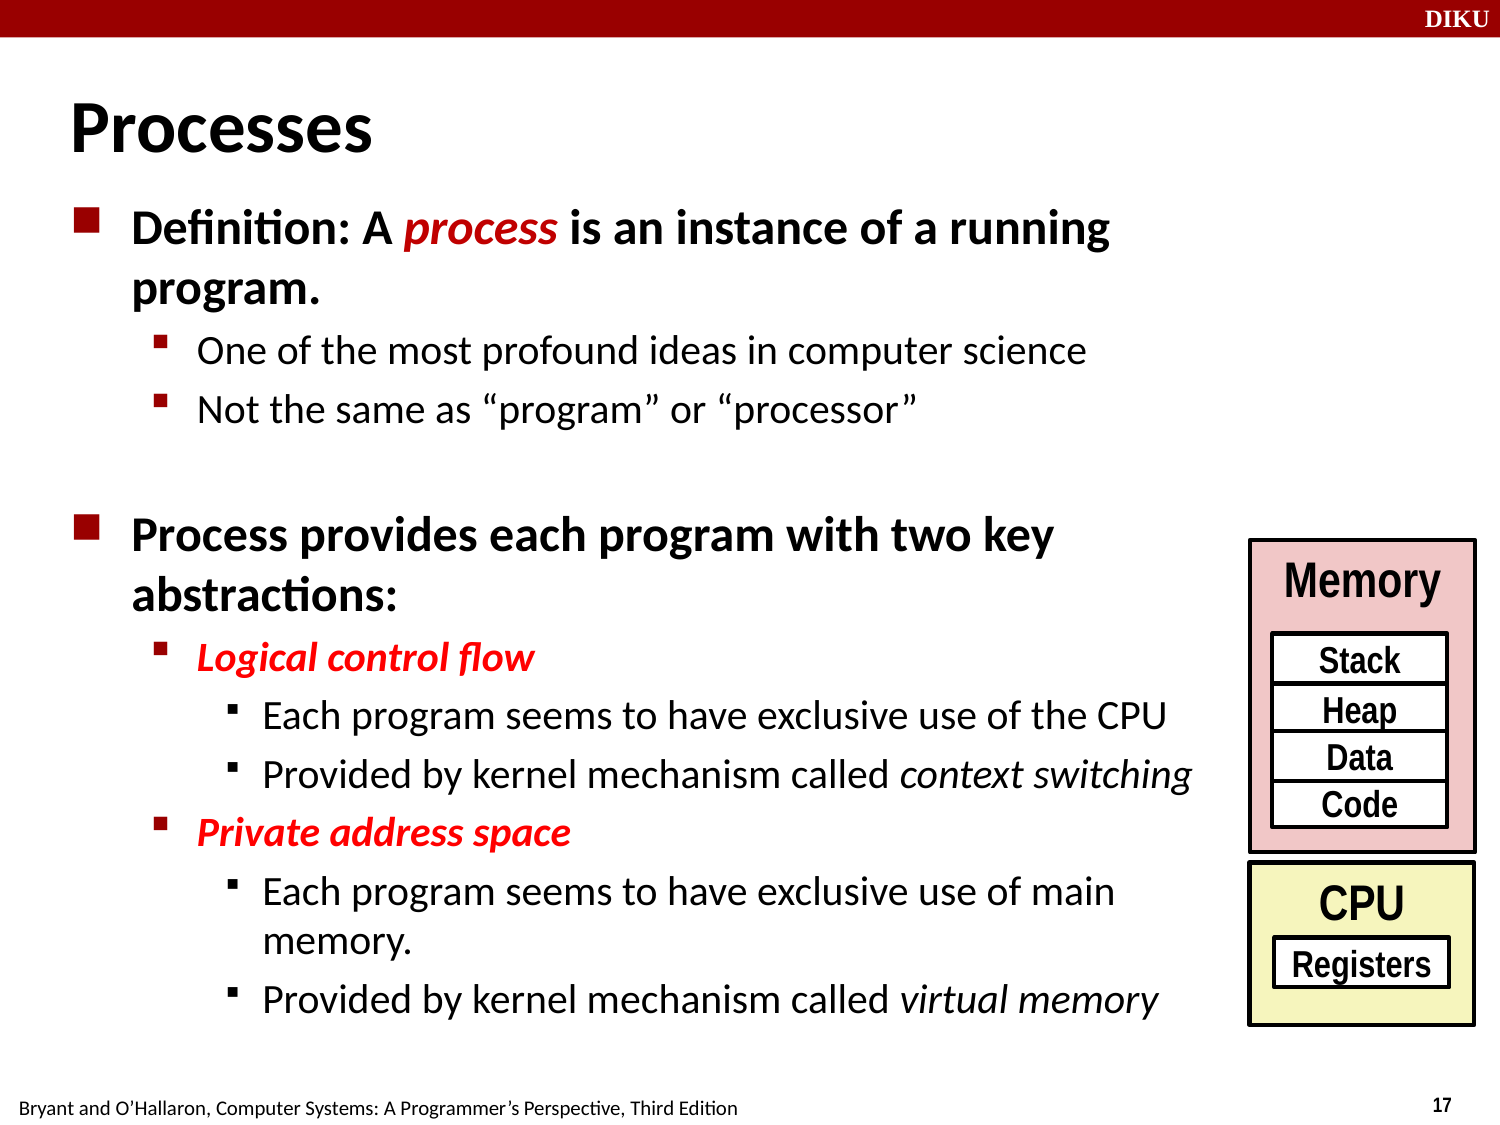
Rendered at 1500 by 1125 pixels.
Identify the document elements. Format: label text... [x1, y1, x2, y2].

text_box Processes [55, 75, 917, 169]
text_box Stack [1272, 633, 1448, 683]
text_box Memory [1250, 539, 1475, 853]
text_box Code [1272, 781, 1448, 828]
text_box Registers [1274, 937, 1450, 988]
text_box CPU [1249, 862, 1475, 1025]
text_box Heap [1384, 706, 1391, 720]
text_box Data [1272, 730, 1448, 781]
text_box Definition: A process is an instance of a running program. One of the most profound ideas in computer science Not the same as “program” or “processor” Process provides each program with two key abstractions: Logical control flow Each program seems to have exclusive use of the CPU Provided by kernel mechanism called context switching Private address space Each program seems to have exclusive use of main memory. Provided by kernel mechanism called virtual memory [60, 187, 1225, 1095]
text_box Heap [1272, 683, 1448, 730]
